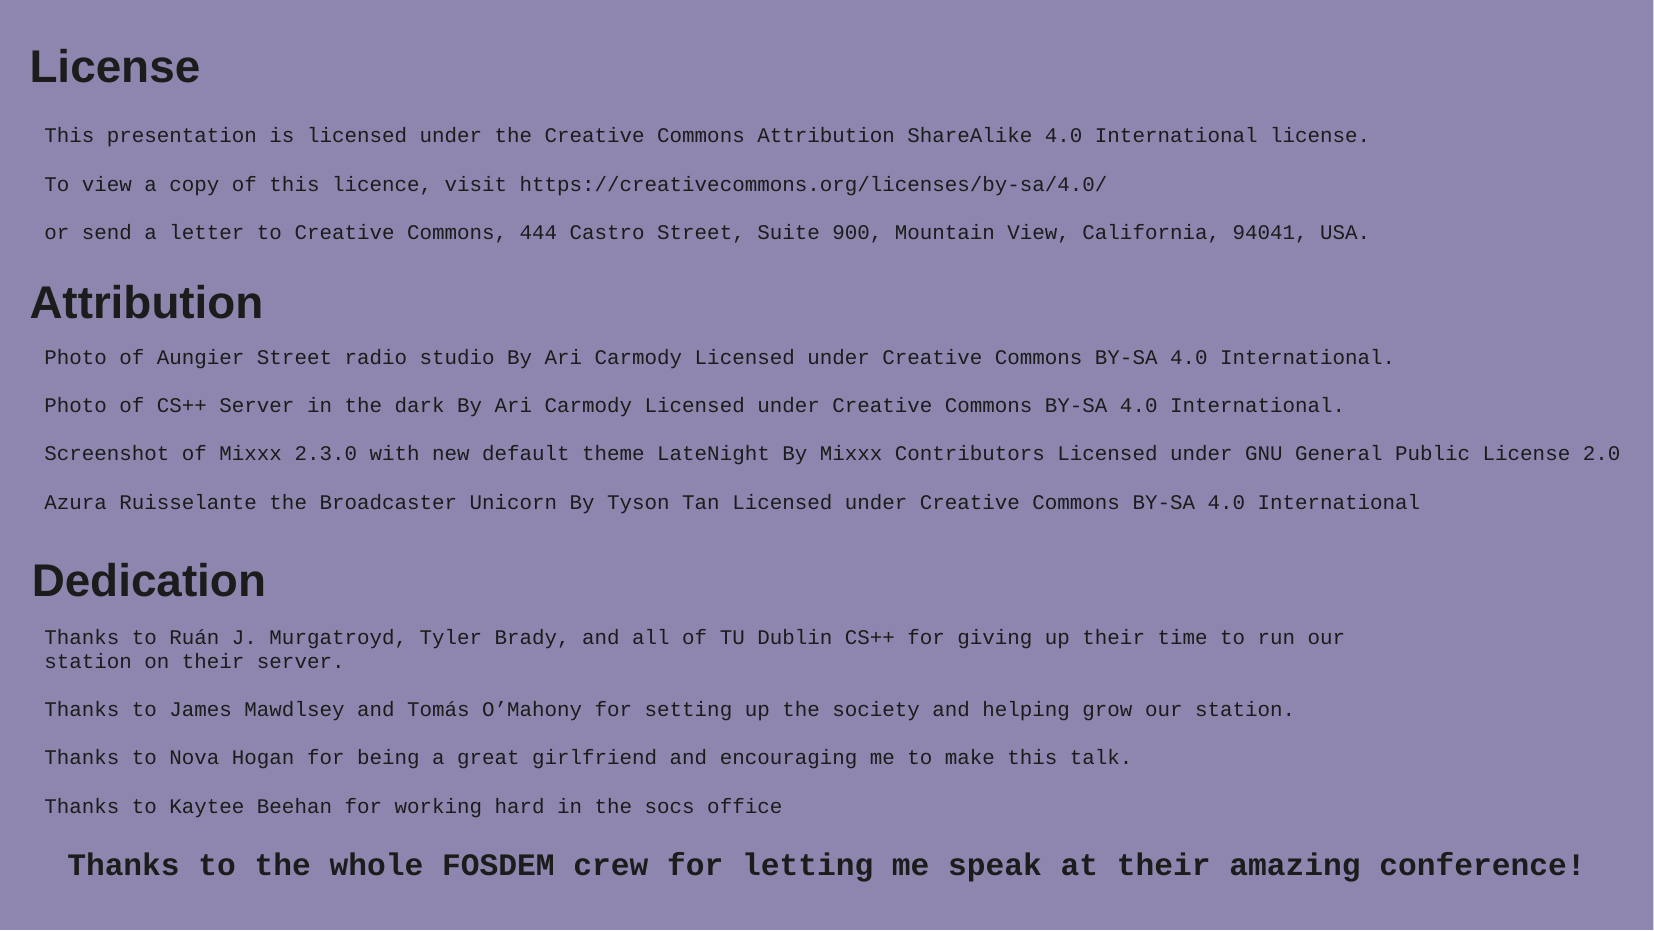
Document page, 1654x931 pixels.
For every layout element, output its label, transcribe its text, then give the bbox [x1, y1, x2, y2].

text_box Thanks to the whole FOSDEM crew for letting me speak at their amazing conference! [29, 841, 1625, 931]
title License [29, 29, 1123, 104]
title Attribution [29, 265, 1123, 339]
text_box Photo of Aungier Street radio studio By Ari Carmody Licensed under Creative Commons BY-SA 4.0 International. Photo of CS++ Server in the dark By Ari Carmody Licensed under Creative Commons BY-SA 4.0 International. Screenshot of Mixxx 2.3.0 with new default theme LateNight By Mixxx Contributors Licensed under GNU General Public License 2.0 Azura Ruisselante the Broadcaster Unicorn By Tyson Tan Licensed under Creative Commons BY-SA 4.0 International [29, 339, 1654, 532]
text_box Thanks to Ruán J. Murgatroyd, Tyler Brady, and all of TU Dublin CS++ for giving up their time to run our station on their server. Thanks to James Mawdlsey and Tomás O’Mahony for setting up the society and helping grow our station. Thanks to Nova Hogan for being a great girlfriend and encouraging me to make this talk. Thanks to Kaytee Beehan for working hard in the socs office [29, 620, 1418, 827]
title Dedication [31, 543, 1125, 618]
text_box This presentation is licensed under the Creative Commons Attribution ShareAlike 4.0 International license. To view a copy of this licence, visit https://creativecommons.org/licenses/by-sa/4.0/ or send a letter to Creative Commons, 444 Castro Street, Suite 900, Mountain View, California, 94041, USA. [29, 118, 1418, 266]
